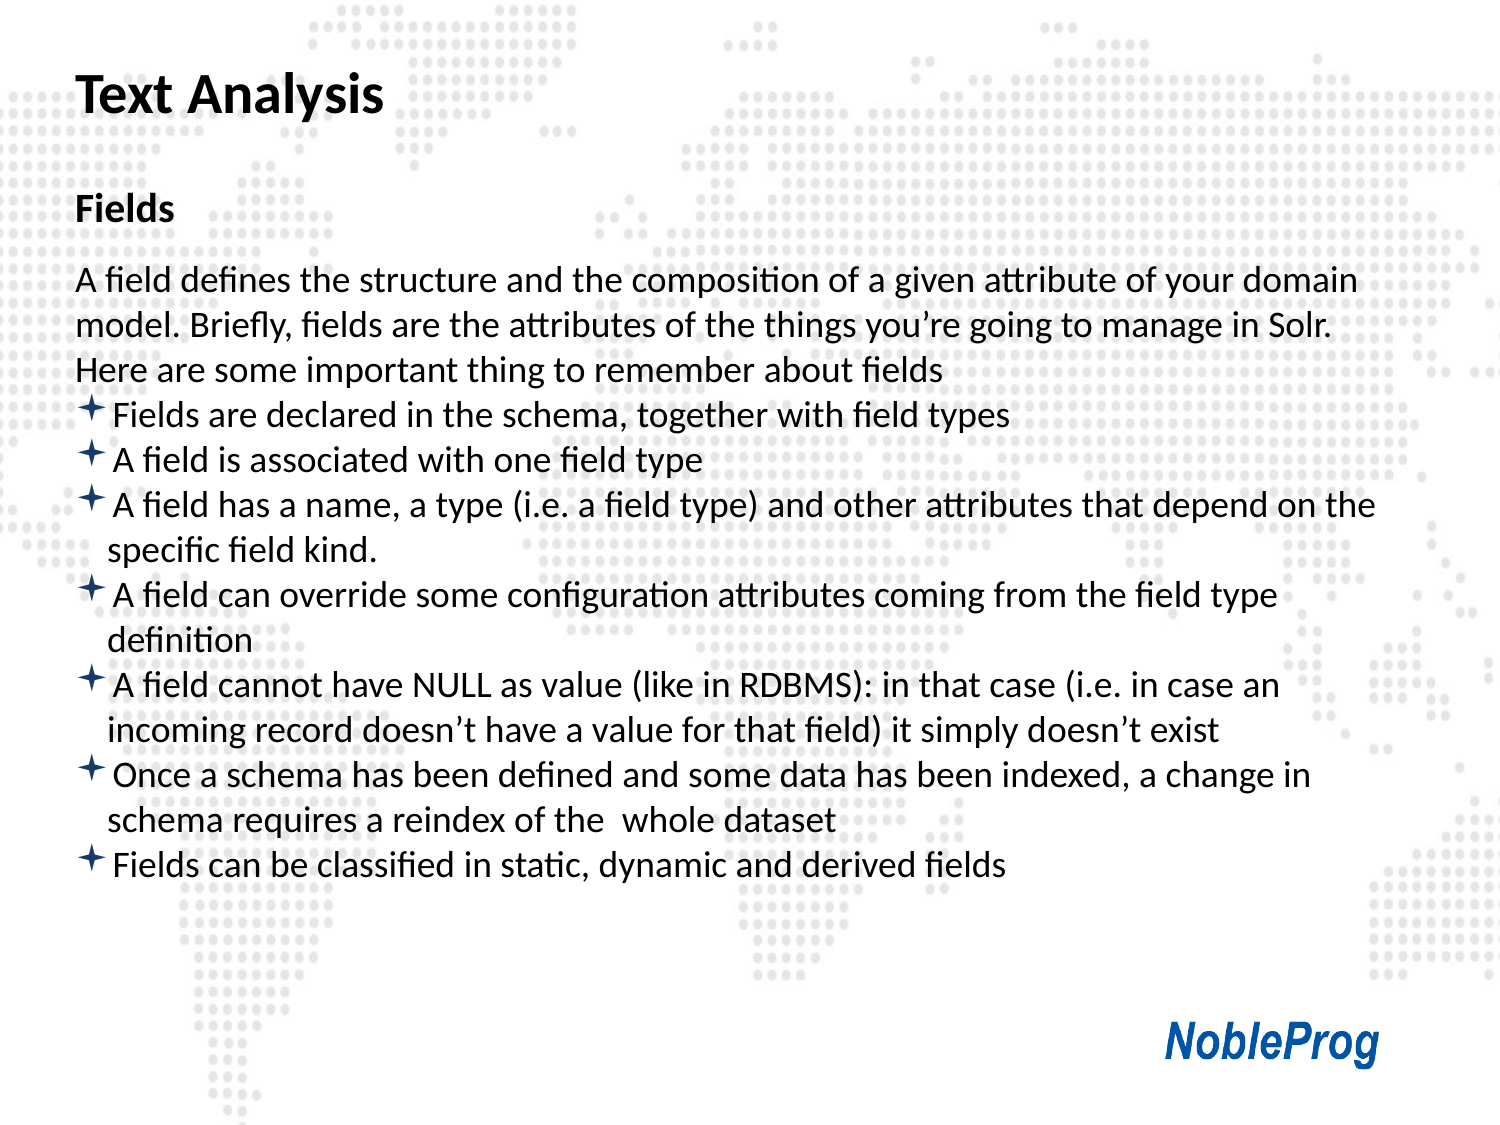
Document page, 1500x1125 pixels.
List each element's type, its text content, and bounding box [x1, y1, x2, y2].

picture [0, 0, 1500, 1125]
text_box Text Analysis [75, 55, 1425, 180]
text_box A field defines the structure and the composition of a given attribute of your domain model. Briefly, fields are the attributes of the things you’re going to manage in Solr. Here are some important thing to remember about fields Fields are declared in the schema, together with field types A field is associated with one field type A field has a name, a type (i.e. a field type) and other attributes that depend on the specific field kind. A field can override some configuration attributes coming from the field type definition A field cannot have NULL as value (like in RDBMS): in that case (i.e. in case an incoming record doesn’t have a value for that field) it simply doesn’t exist Once a schema has been defined and some data has been indexed, a change in schema requires a reindex of the whole dataset Fields can be classified in static, dynamic and derived fields [75, 255, 1425, 993]
text_box Fields [75, 180, 1425, 255]
